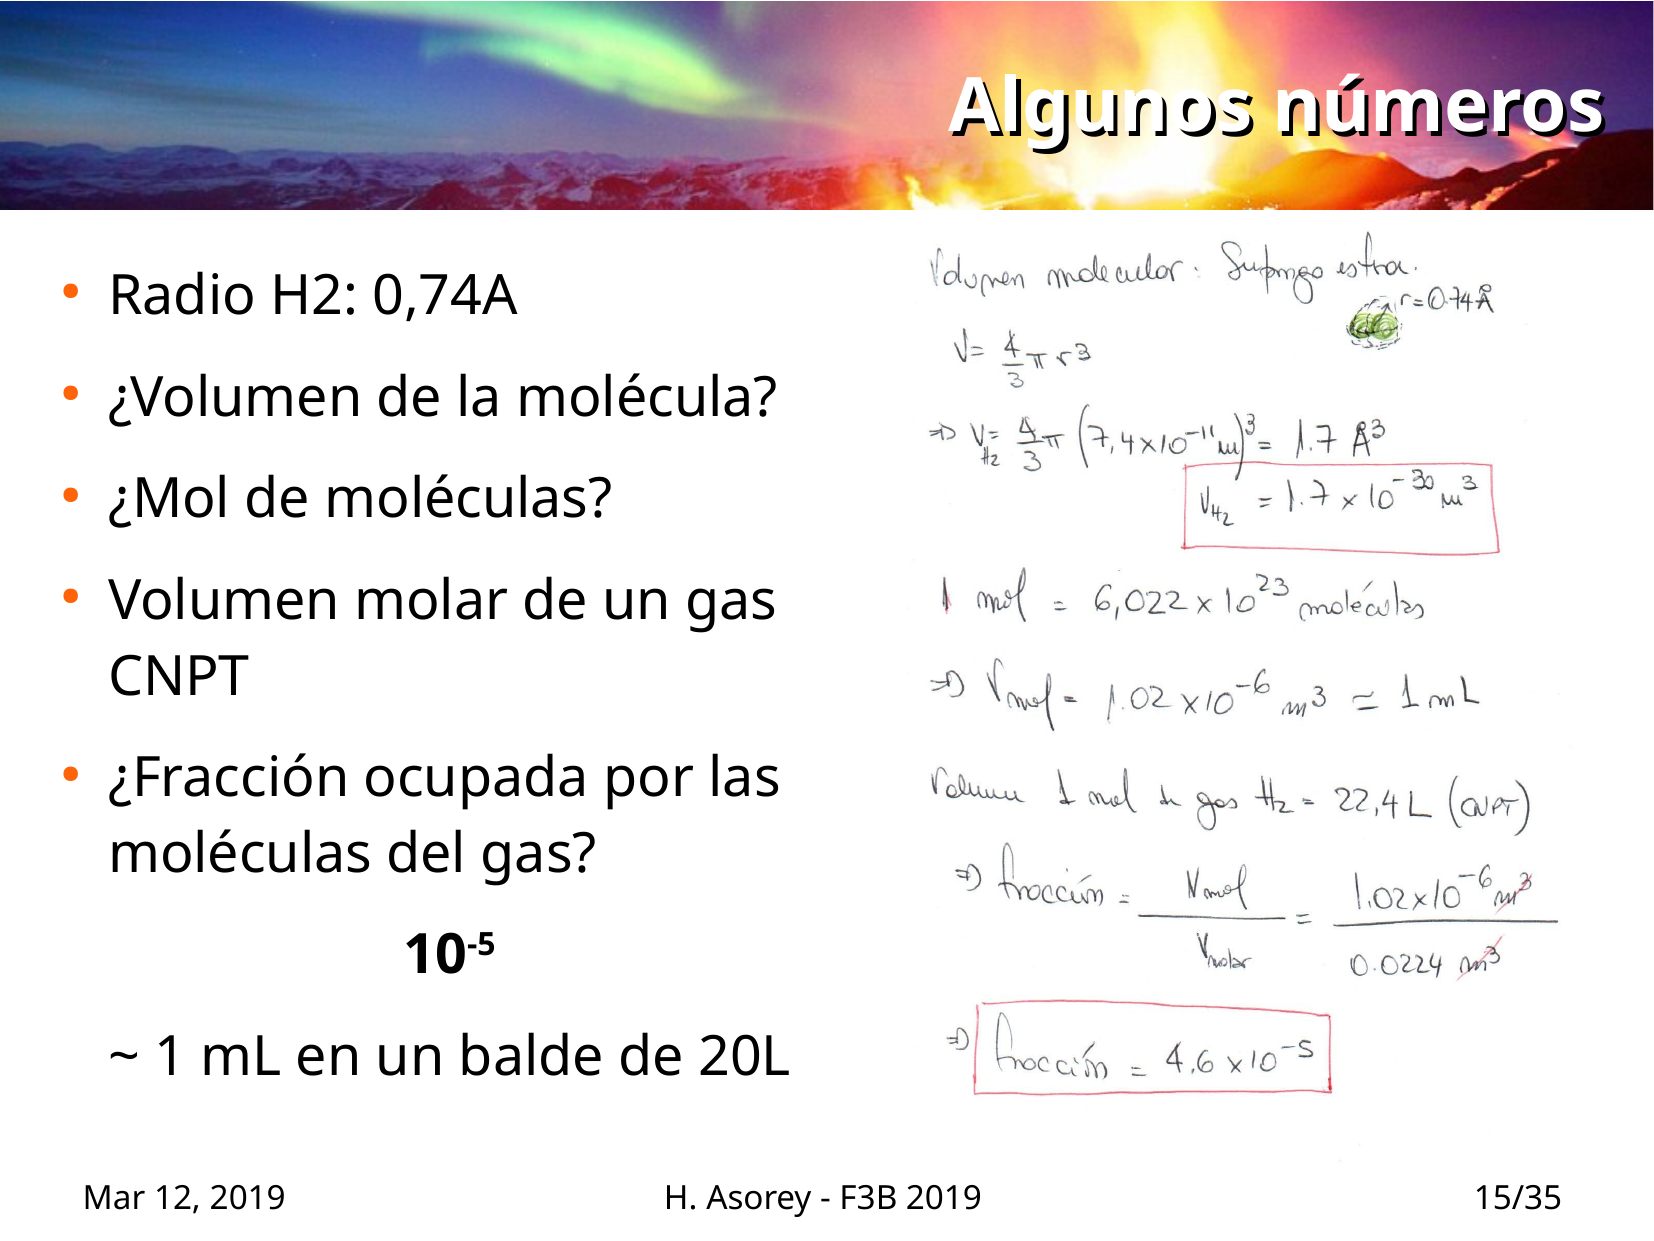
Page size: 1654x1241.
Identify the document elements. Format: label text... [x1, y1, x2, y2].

title Algunos números [45, 15, 1606, 191]
picture [906, 225, 1576, 1171]
list Radio H2: 0,74A ¿Volumen de la molécula? ¿Mol de moléculas? Volumen molar de un gas CNPT ¿Fracción ocupada por las moléculas del gas? 10-5 ~ 1 mL en un balde de 20L [45, 255, 807, 1156]
picture [0, 1, 1654, 210]
